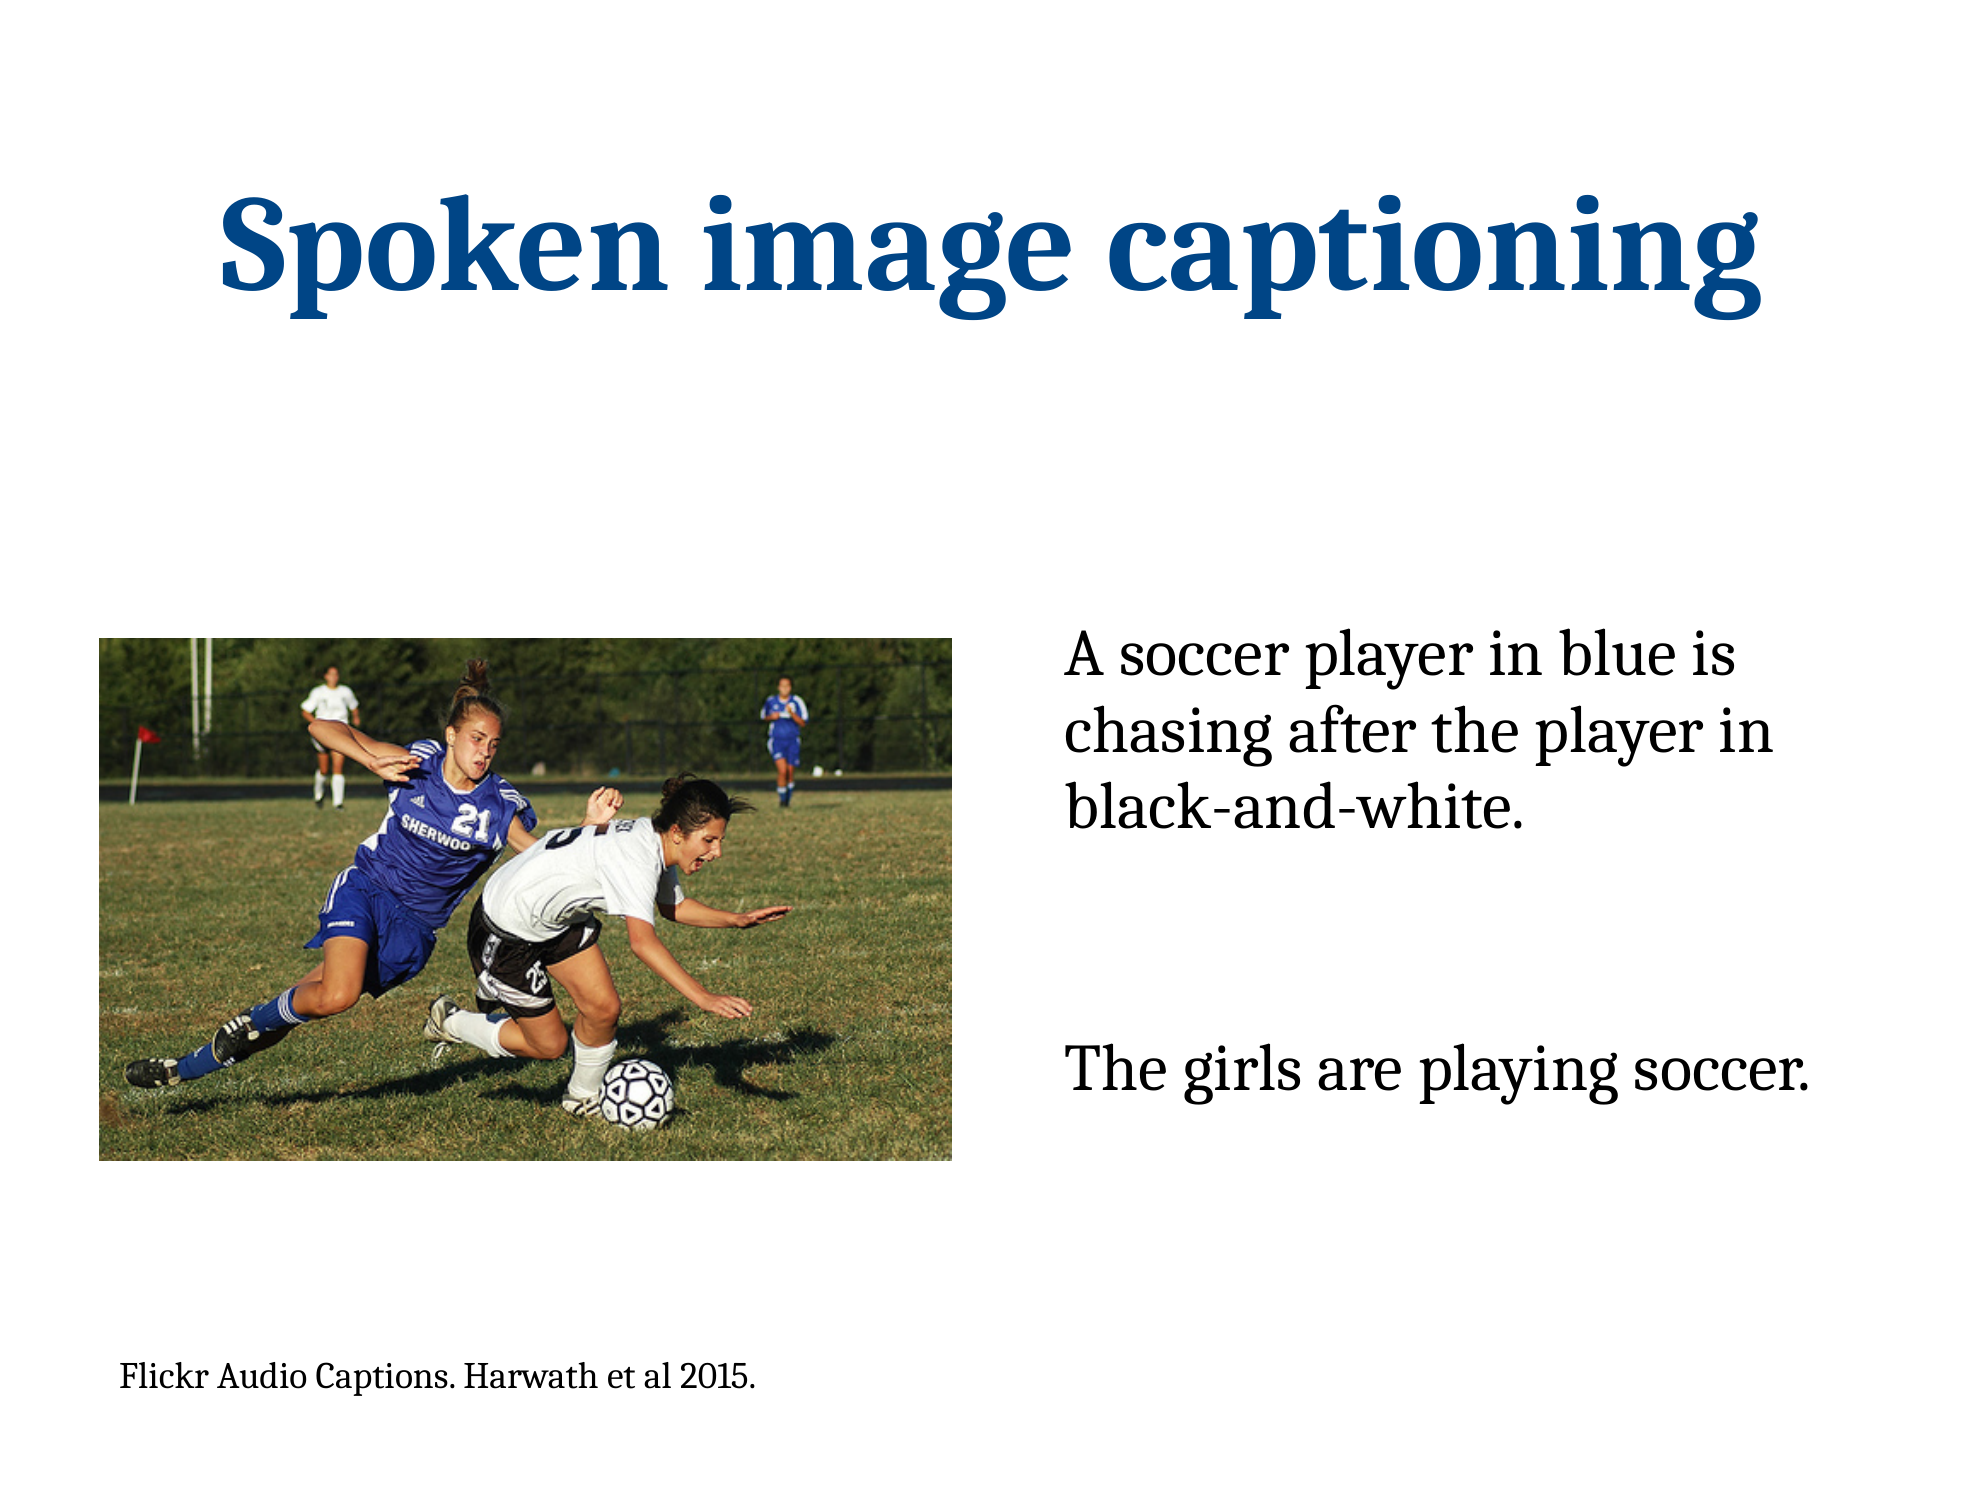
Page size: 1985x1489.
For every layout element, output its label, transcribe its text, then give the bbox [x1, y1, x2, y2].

list The girls are playing soccer. [993, 918, 1846, 1331]
picture [99, 638, 952, 1161]
text_box Flickr Audio Captions. Harwath et al 2015. [104, 1347, 1576, 1489]
list A soccer player in blue is chasing after the player in black-and-white. [993, 615, 1846, 918]
title Spoken image captioning [99, 59, 1885, 432]
